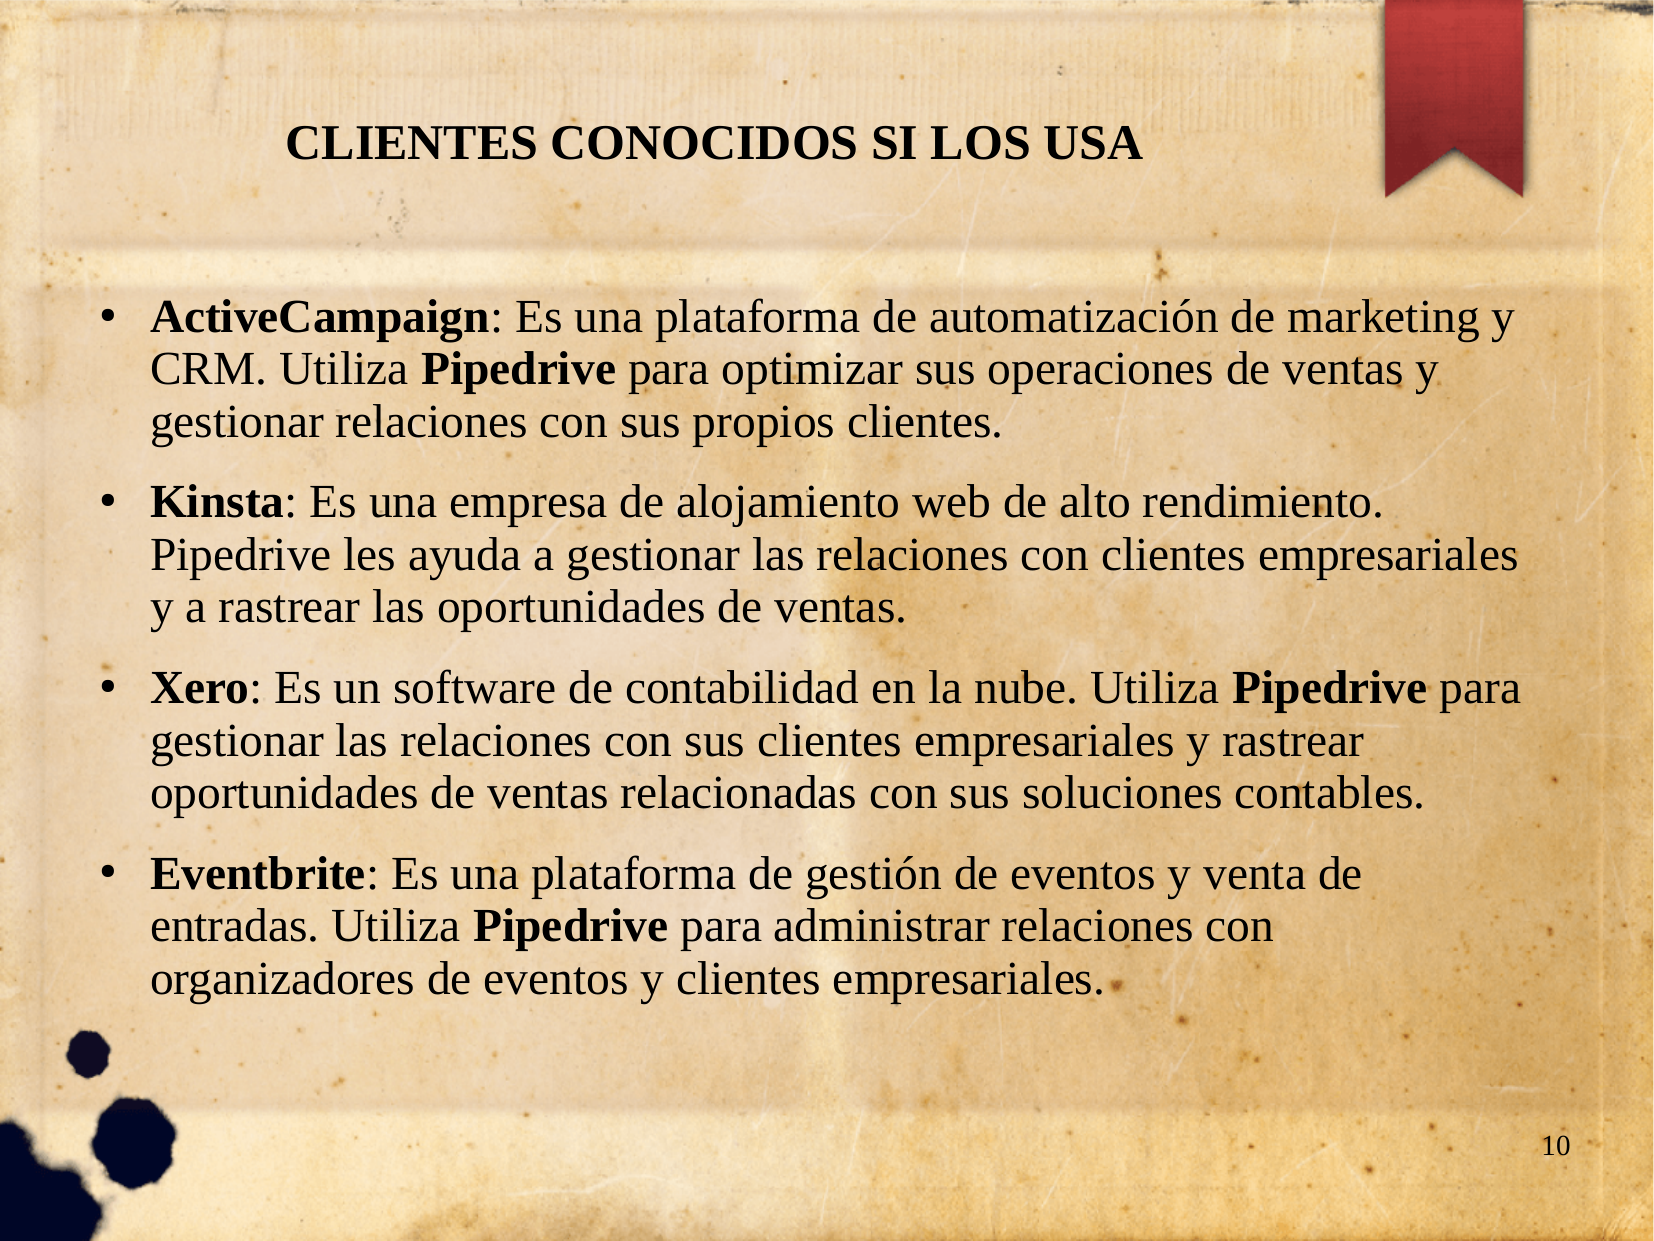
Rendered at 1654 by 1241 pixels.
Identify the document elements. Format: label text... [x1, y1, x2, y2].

picture [0, 0, 1654, 1241]
title CLIENTES CONOCIDOS SI LOS USA [82, 49, 1347, 237]
list ActiveCampaign: Es una plataforma de automatización de marketing y CRM. Utiliza Pipedrive para optimizar sus operaciones de ventas y gestionar relaciones con sus propios clientes. Kinsta: Es una empresa de alojamiento web de alto rendimiento. Pipedrive les ayuda a gestionar las relaciones con clientes empresariales y a rastrear las oportunidades de ventas. Xero: Es un software de contabilidad en la nube. Utiliza Pipedrive para gestionar las relaciones con sus clientes empresariales y rastrear oportunidades de ventas relacionadas con sus soluciones contables. Eventbrite: Es una plataforma de gestión de eventos y venta de entradas. Utiliza Pipedrive para administrar relaciones con organizadores de eventos y clientes empresariales. [82, 290, 1538, 1010]
